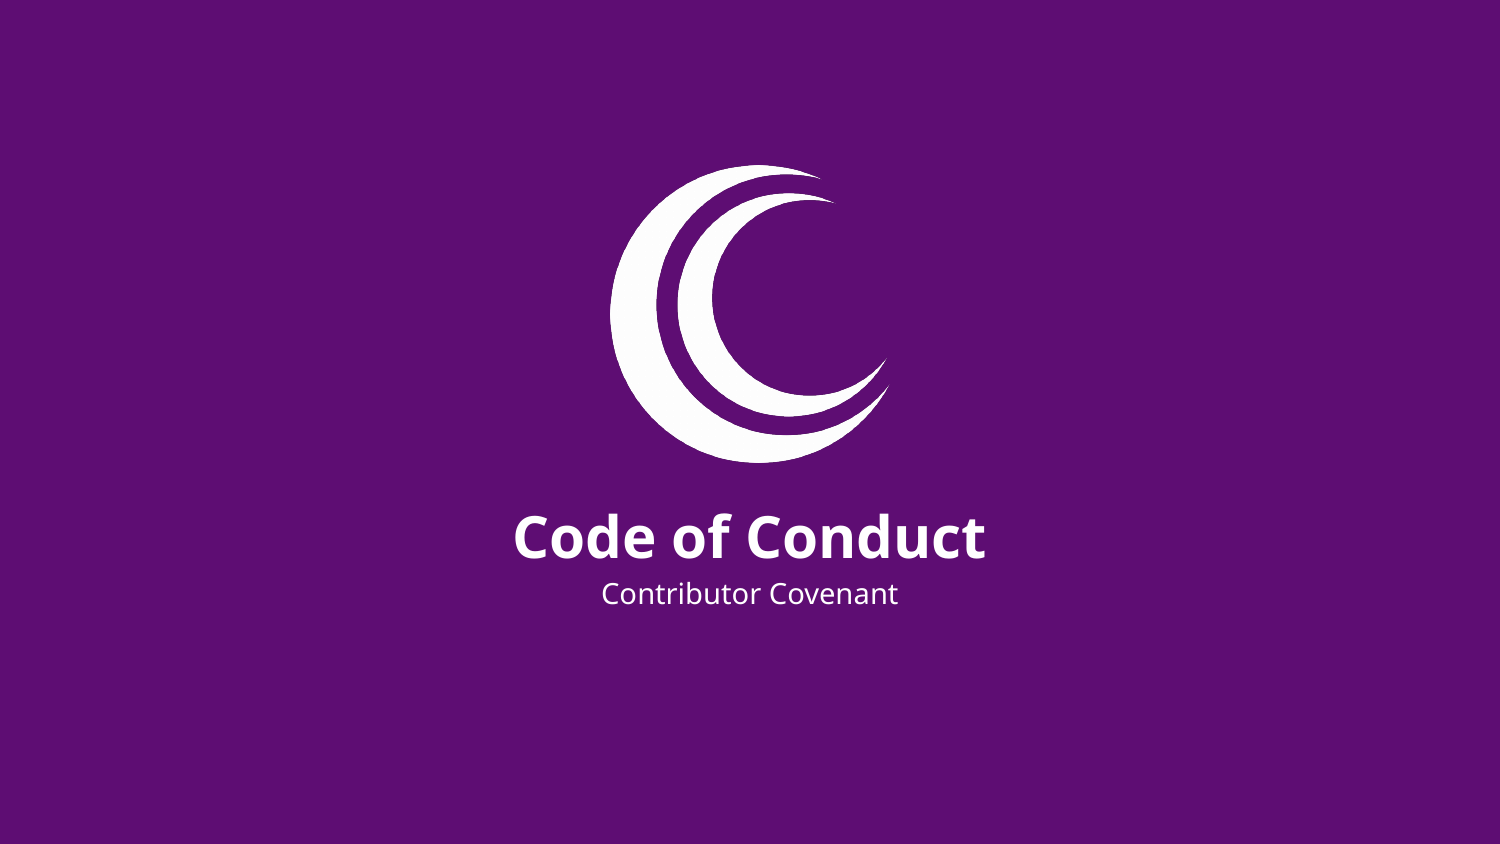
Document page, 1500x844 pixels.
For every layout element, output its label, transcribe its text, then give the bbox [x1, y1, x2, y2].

title Code of Conduct Contributor Covenant [51, 491, 1449, 609]
picture [610, 165, 890, 463]
